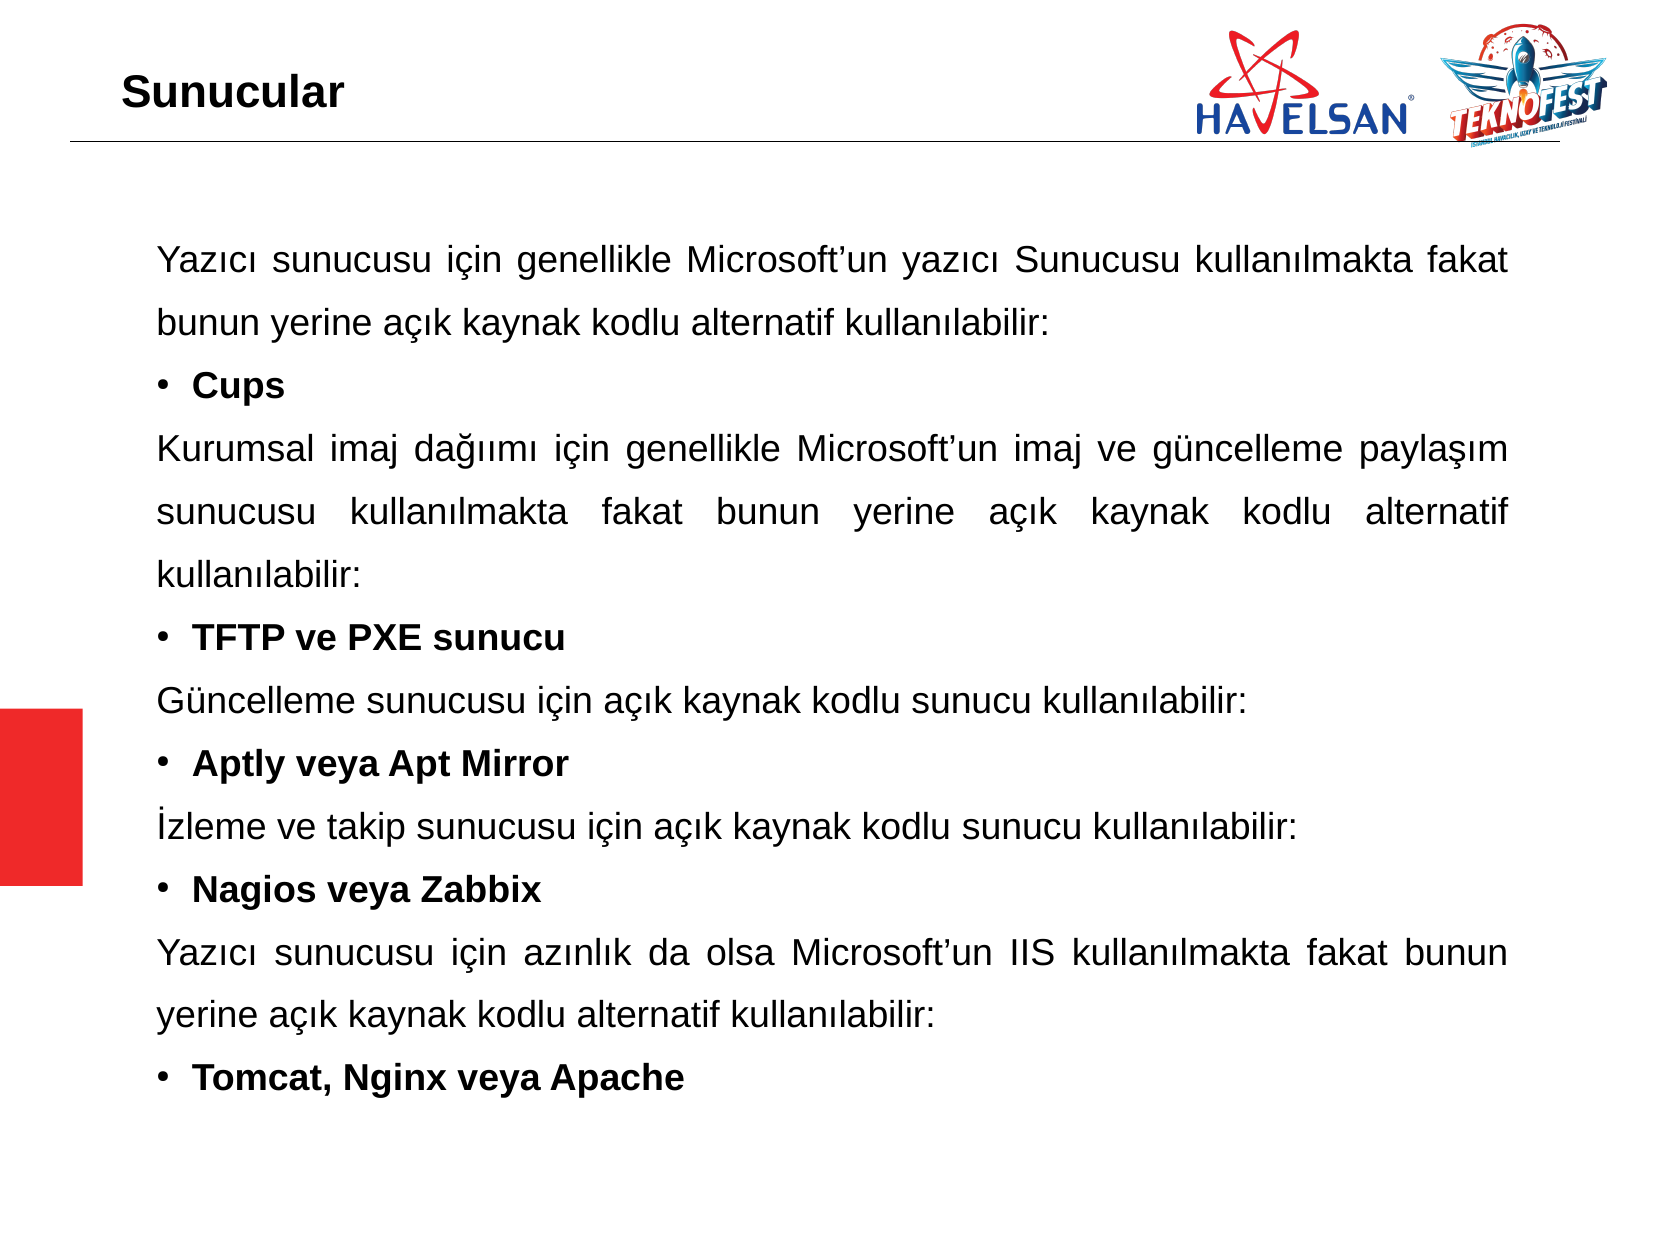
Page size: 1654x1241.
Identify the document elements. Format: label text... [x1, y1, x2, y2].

picture [1195, 17, 1630, 154]
text_box Yazıcı sunucusu için genellikle Microsoft’un yazıcı Sunucusu kullanılmakta fakat bunun yerine açık kaynak kodlu alternatif kullanılabilir: Cups Kurumsal imaj dağıımı için genellikle Microsoft’un imaj ve güncelleme paylaşım sunucusu kullanılmakta fakat bunun yerine açık kaynak kodlu alternatif kullanılabilir: TFTP ve PXE sunucu Güncelleme sunucusu için açık kaynak kodlu sunucu kullanılabilir: Aptly veya Apt Mirror İzleme ve takip sunucusu için açık kaynak kodlu sunucu kullanılabilir: Nagios veya Zabbix Yazıcı sunucusu için azınlık da olsa Microsoft’un IIS kullanılmakta fakat bunun yerine açık kaynak kodlu alternatif kullanılabilir: Tomcat, Nginx veya Apache [141, 210, 1524, 1233]
text_box Sunucular [106, 59, 1536, 126]
